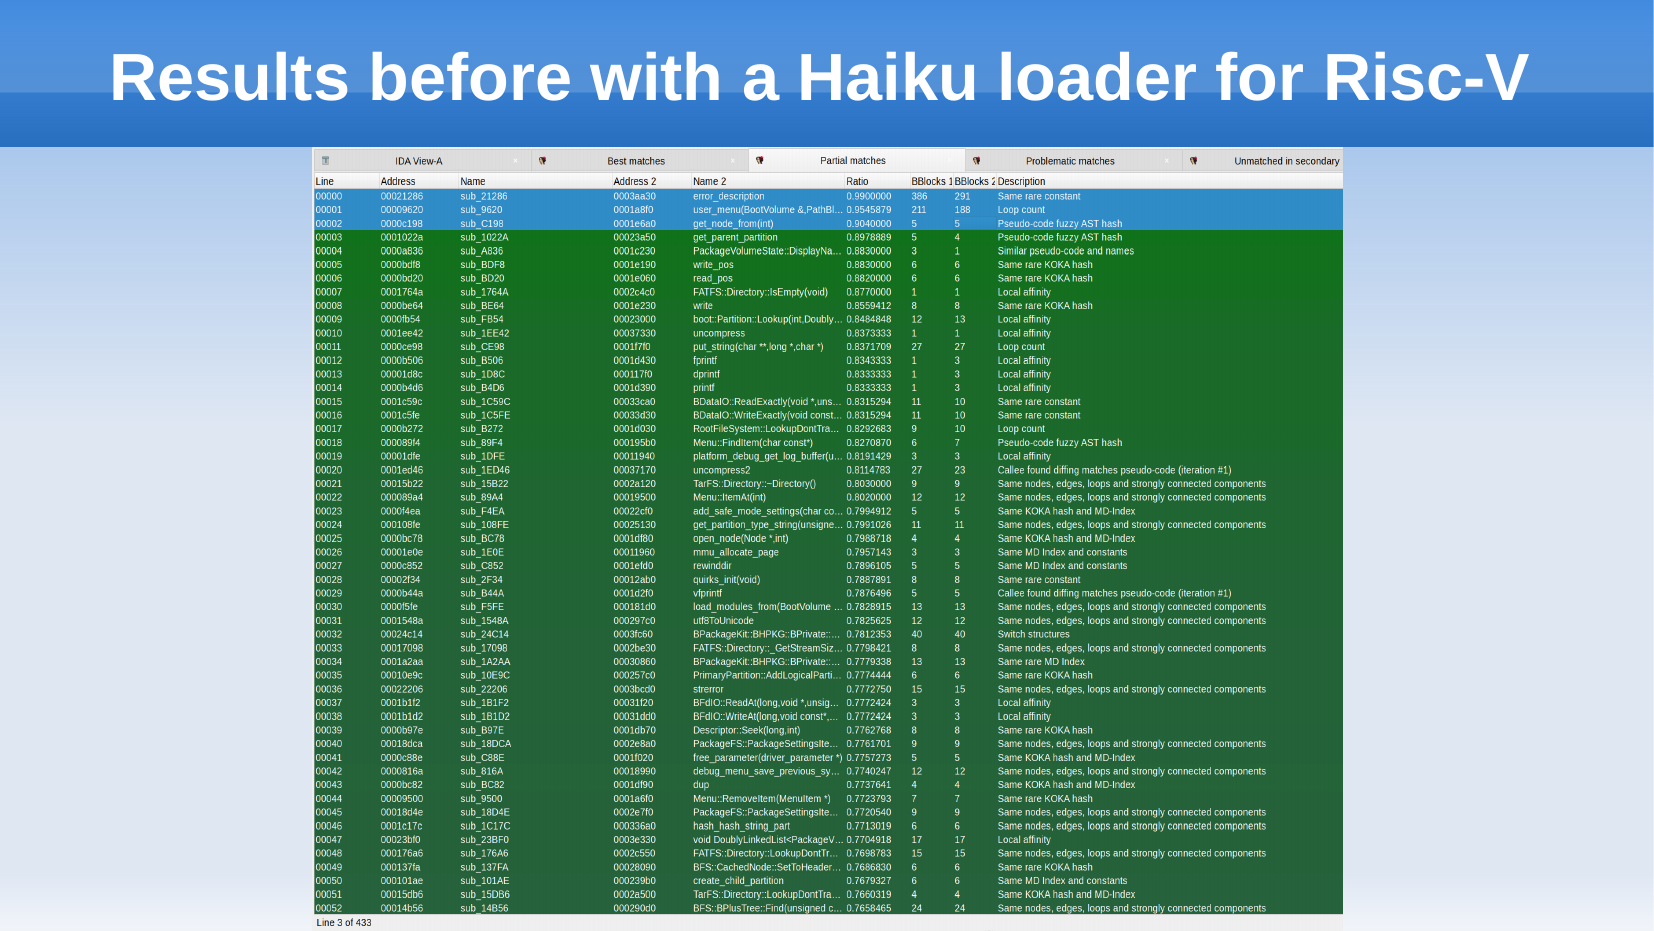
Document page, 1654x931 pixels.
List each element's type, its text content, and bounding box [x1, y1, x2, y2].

title Results before with a Haiku loader for Risc-V [76, 0, 1565, 156]
picture [0, 0, 1654, 931]
